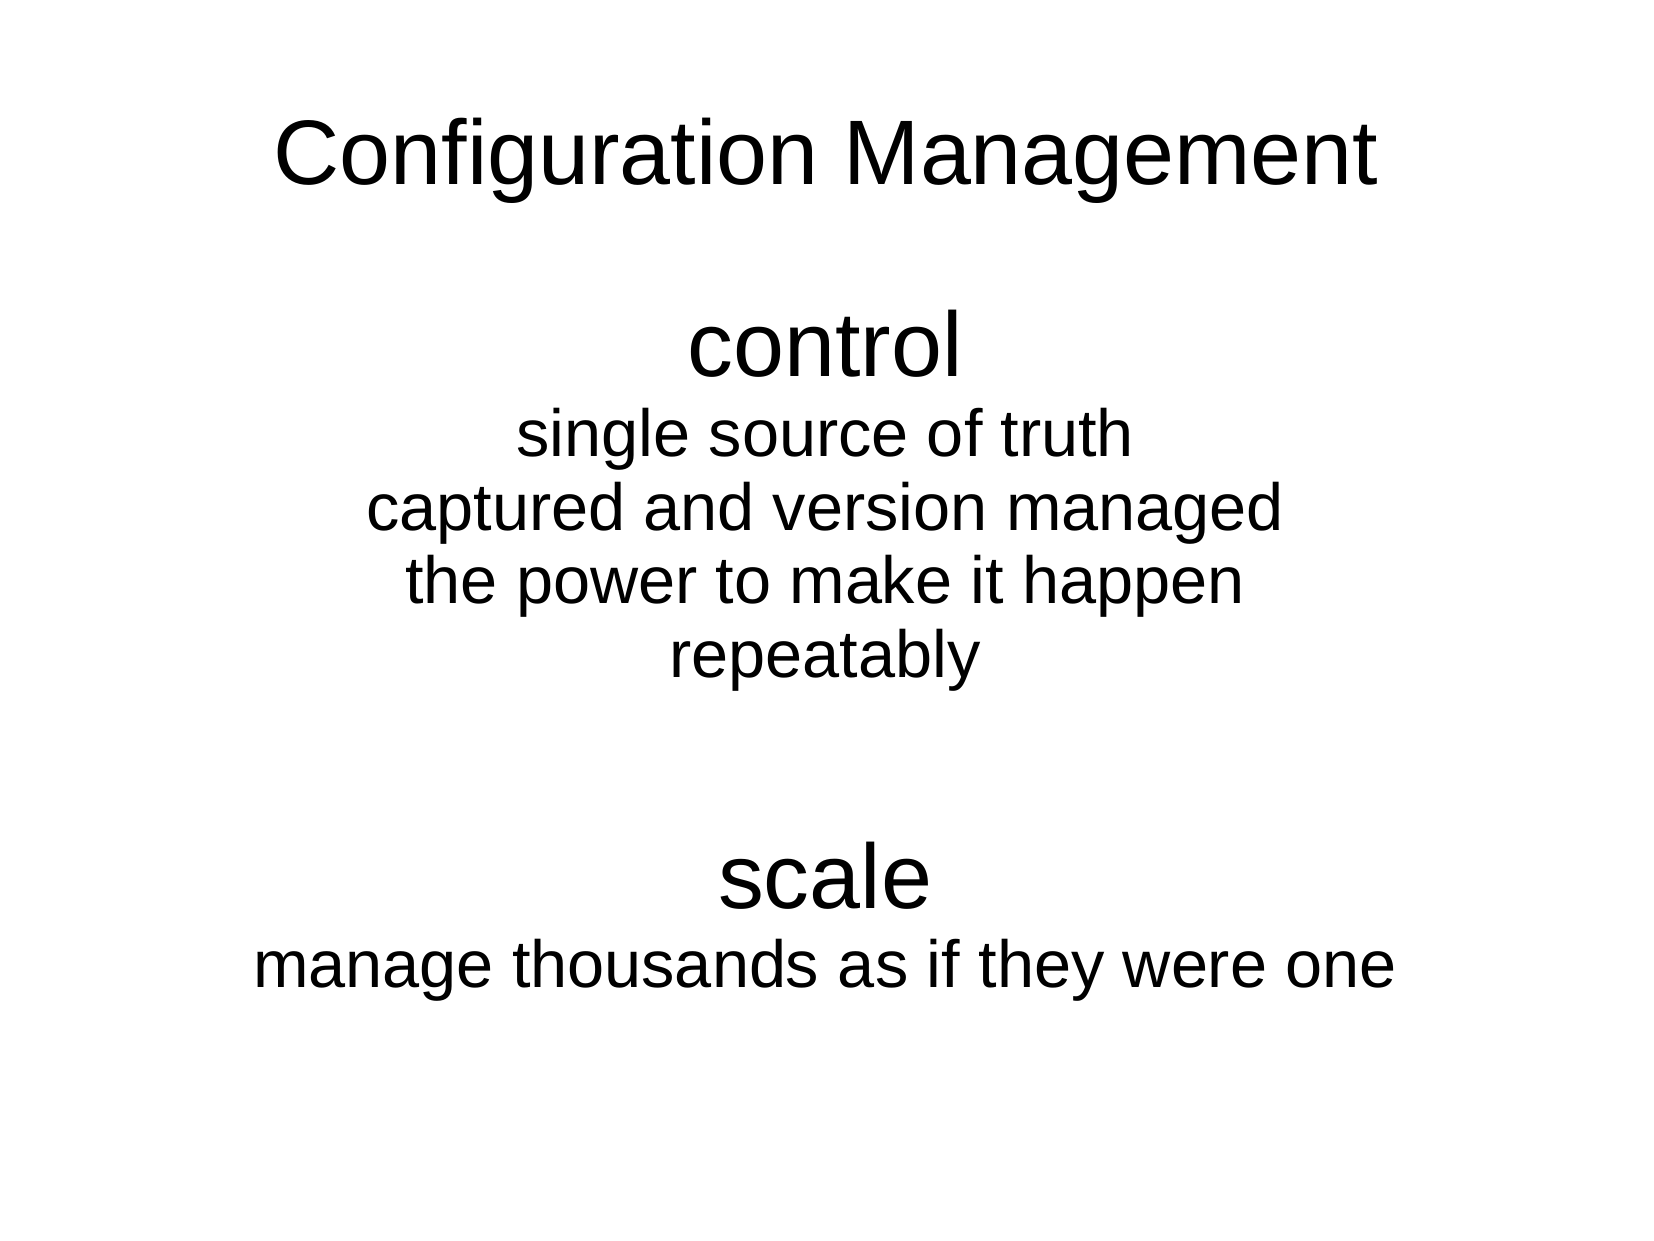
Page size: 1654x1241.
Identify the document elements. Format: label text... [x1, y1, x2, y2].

list control single source of truth captured and version managed the power to make it happen repeatably scale manage thousands as if they were one [81, 293, 1570, 1141]
title Configuration Management [82, 49, 1571, 257]
